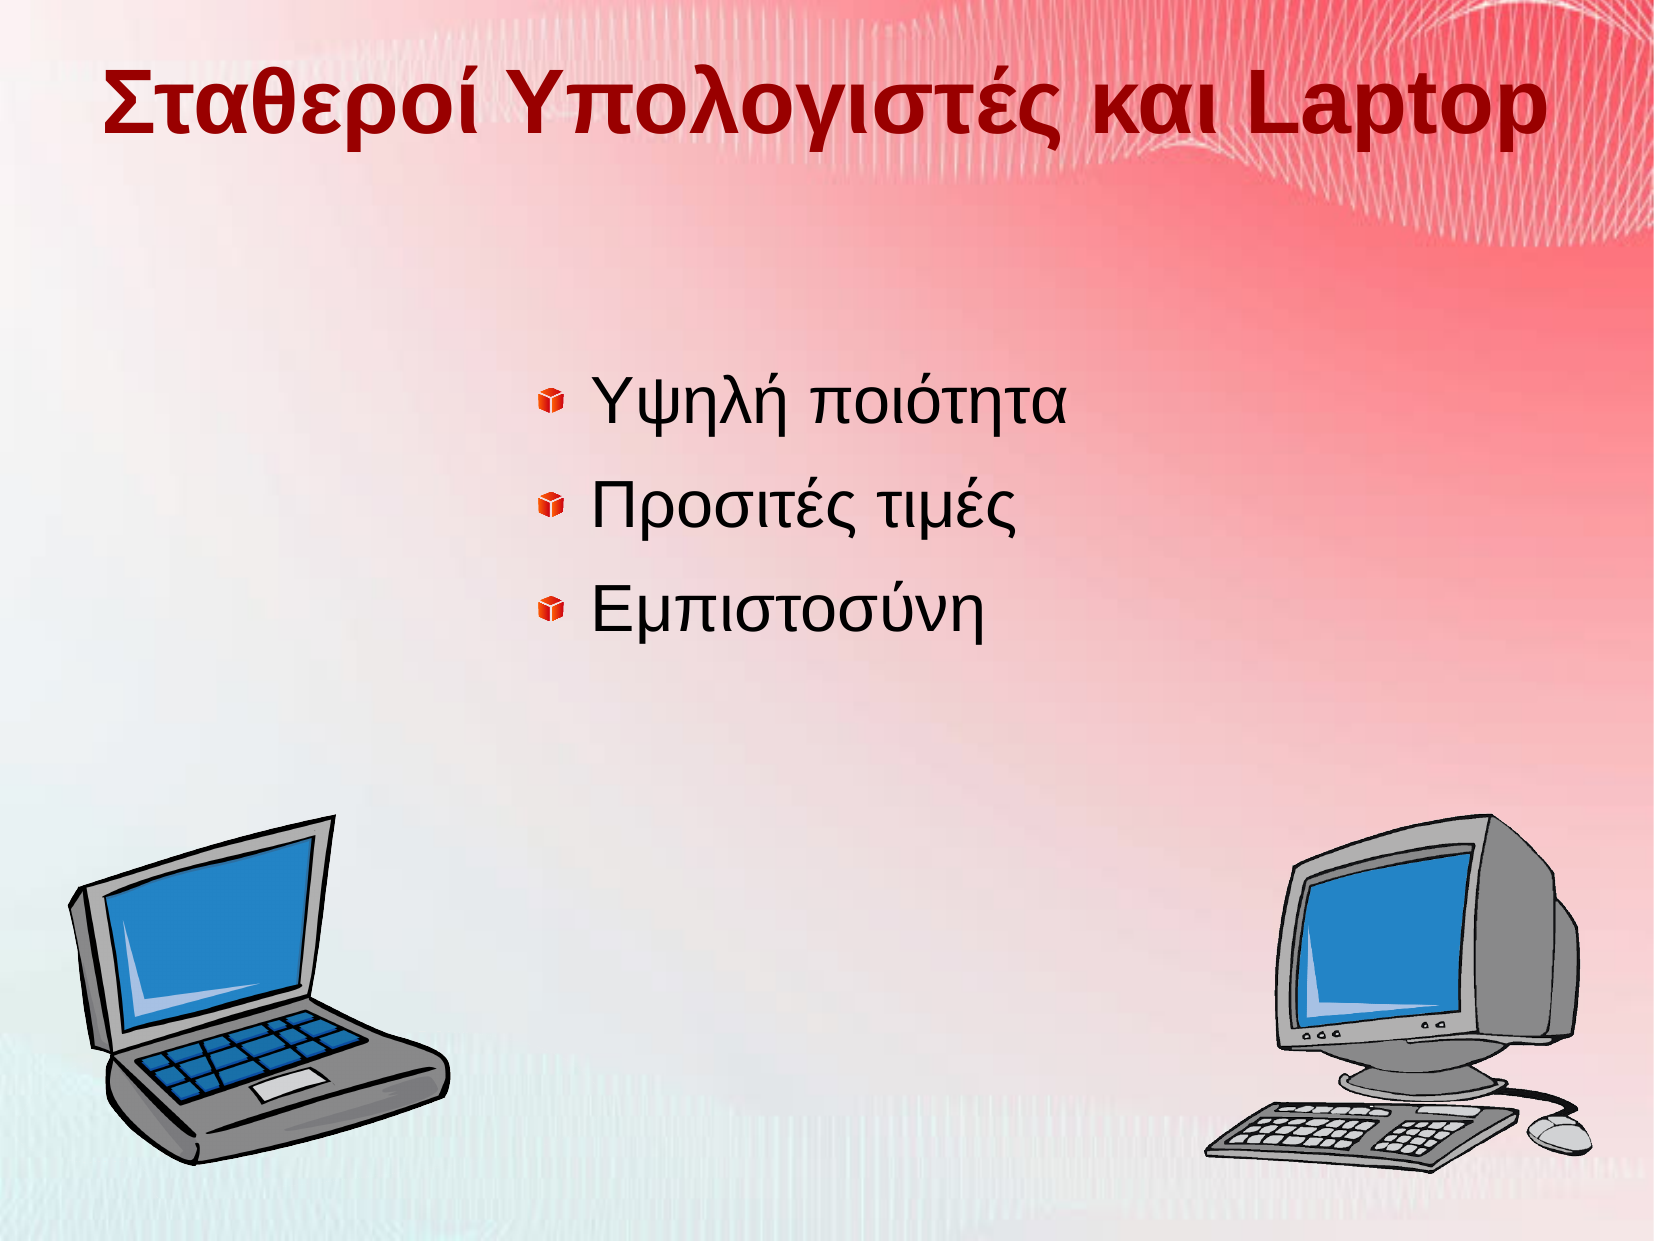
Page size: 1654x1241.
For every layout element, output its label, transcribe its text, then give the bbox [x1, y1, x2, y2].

title Σταθεροί Υπολογιστές και Laptop [82, 49, 1571, 257]
picture [0, 0, 1654, 1241]
list Υψηλή ποιότητα Προσιτές τιμές Εμπιστοσύνη [519, 362, 1246, 1182]
